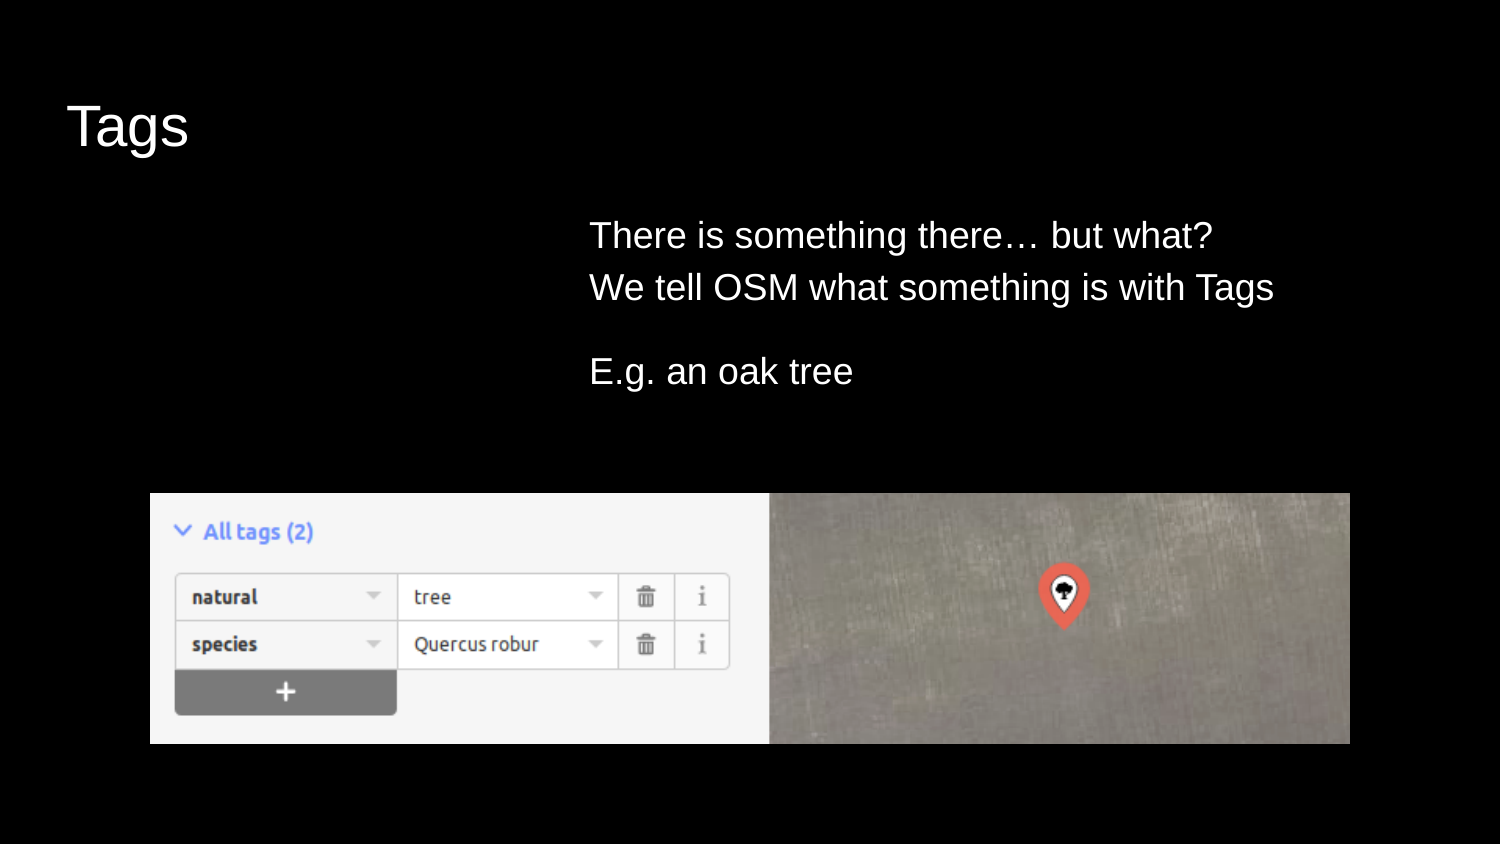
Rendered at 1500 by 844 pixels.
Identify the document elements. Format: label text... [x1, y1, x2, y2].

title Tags [51, 72, 1449, 167]
picture [150, 493, 1350, 744]
list There is something there… but what? We tell OSM what something is with Tags E.g. an oak tree [574, 189, 1449, 750]
